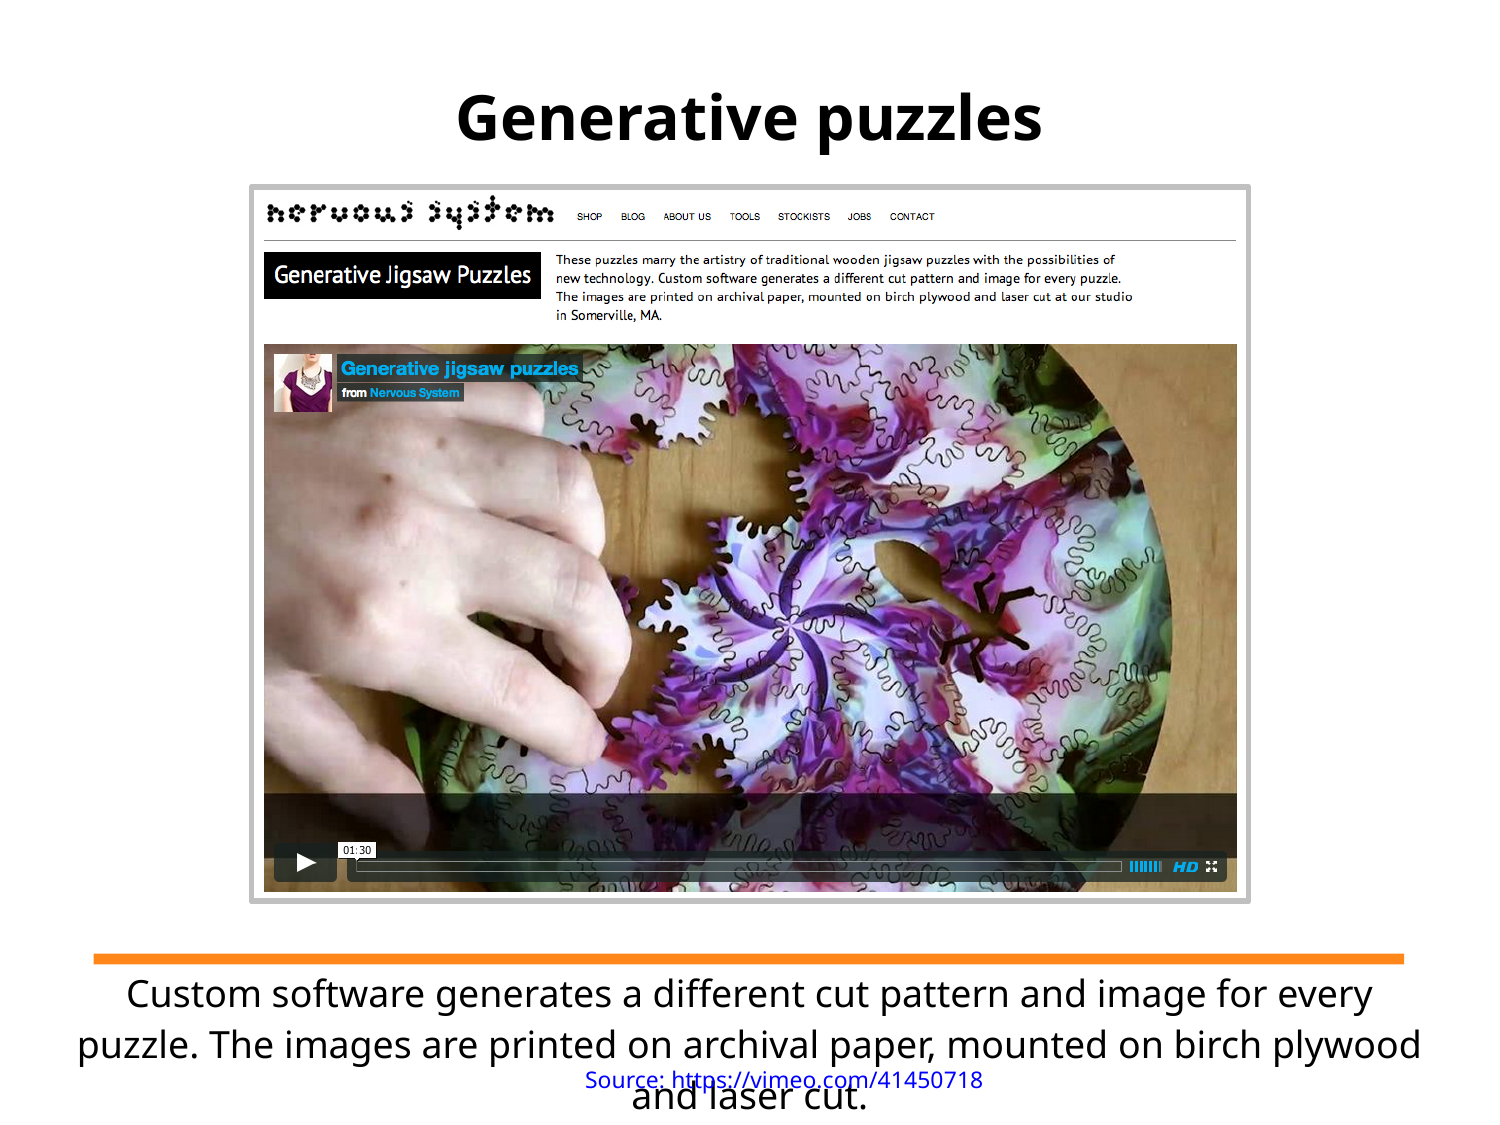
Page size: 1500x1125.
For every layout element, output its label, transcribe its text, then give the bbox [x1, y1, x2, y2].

picture [0, 0, 1500, 1125]
text_box Source: https://vimeo.com/41450718 [570, 1056, 930, 1098]
title Generative puzzles [75, 44, 1426, 188]
text_box Custom software generates a different cut pattern and image for every puzzle. The images are printed on archival paper, mounted on birch plywood and laser cut. [52, 960, 1448, 1064]
